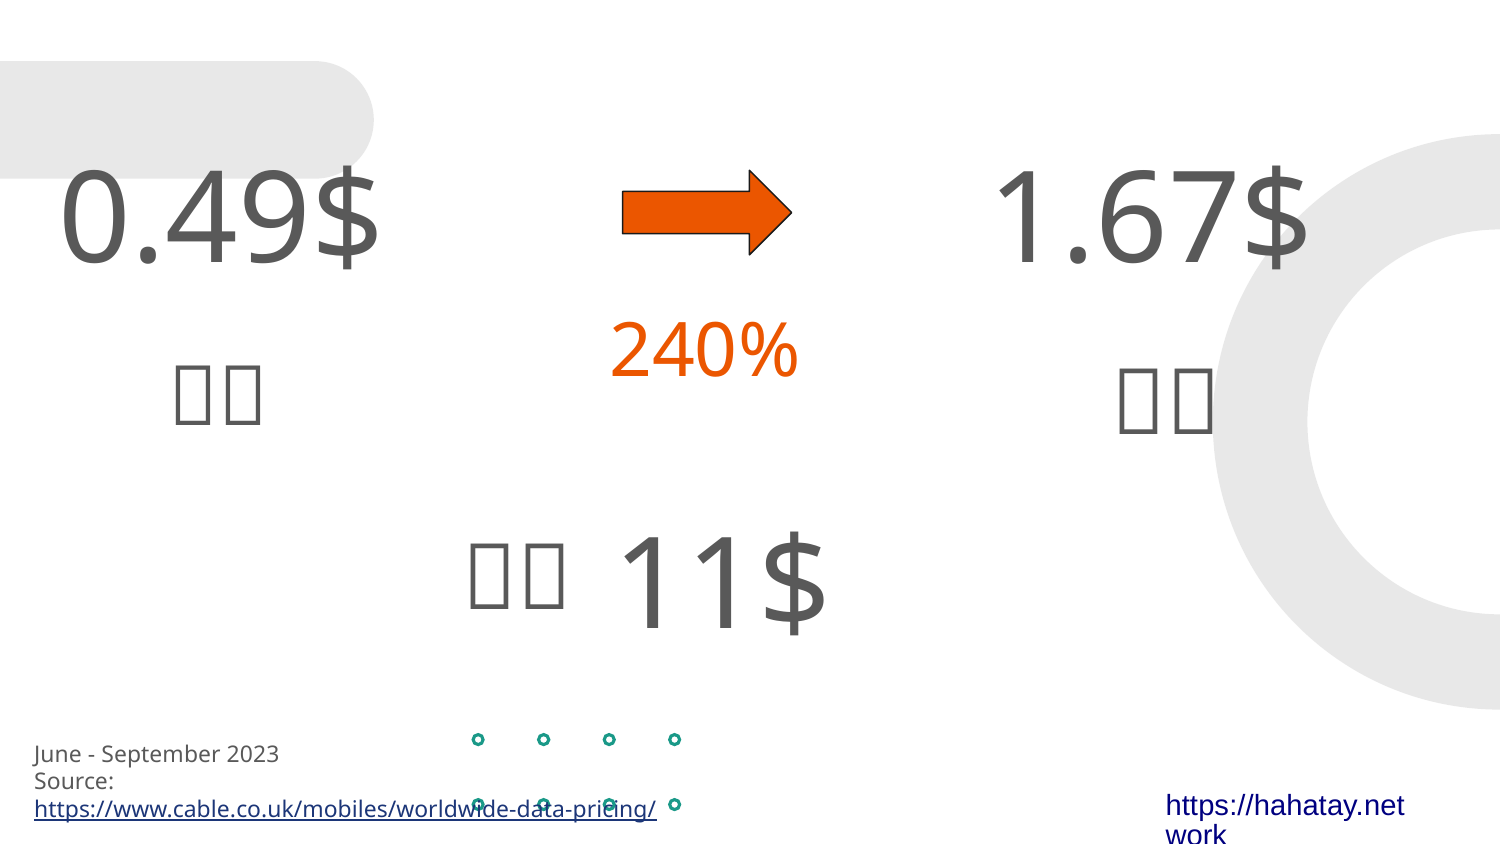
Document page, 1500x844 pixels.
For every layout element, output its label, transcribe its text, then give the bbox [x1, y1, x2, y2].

text_box 240% [594, 286, 818, 405]
text_box 🇸🇳 [1096, 327, 1248, 476]
text_box 11$ [598, 486, 883, 669]
text_box 🇨🇫 [447, 502, 598, 643]
text_box 1.67$ [973, 120, 1371, 323]
text_box 0.49$ [43, 120, 441, 323]
text_box 🇪🇸 [153, 327, 305, 476]
text_box June - September 2023 Source: https://www.cable.co.uk/mobiles/worldwide-data-pricing/ [19, 724, 730, 793]
text_box [622, 170, 792, 255]
